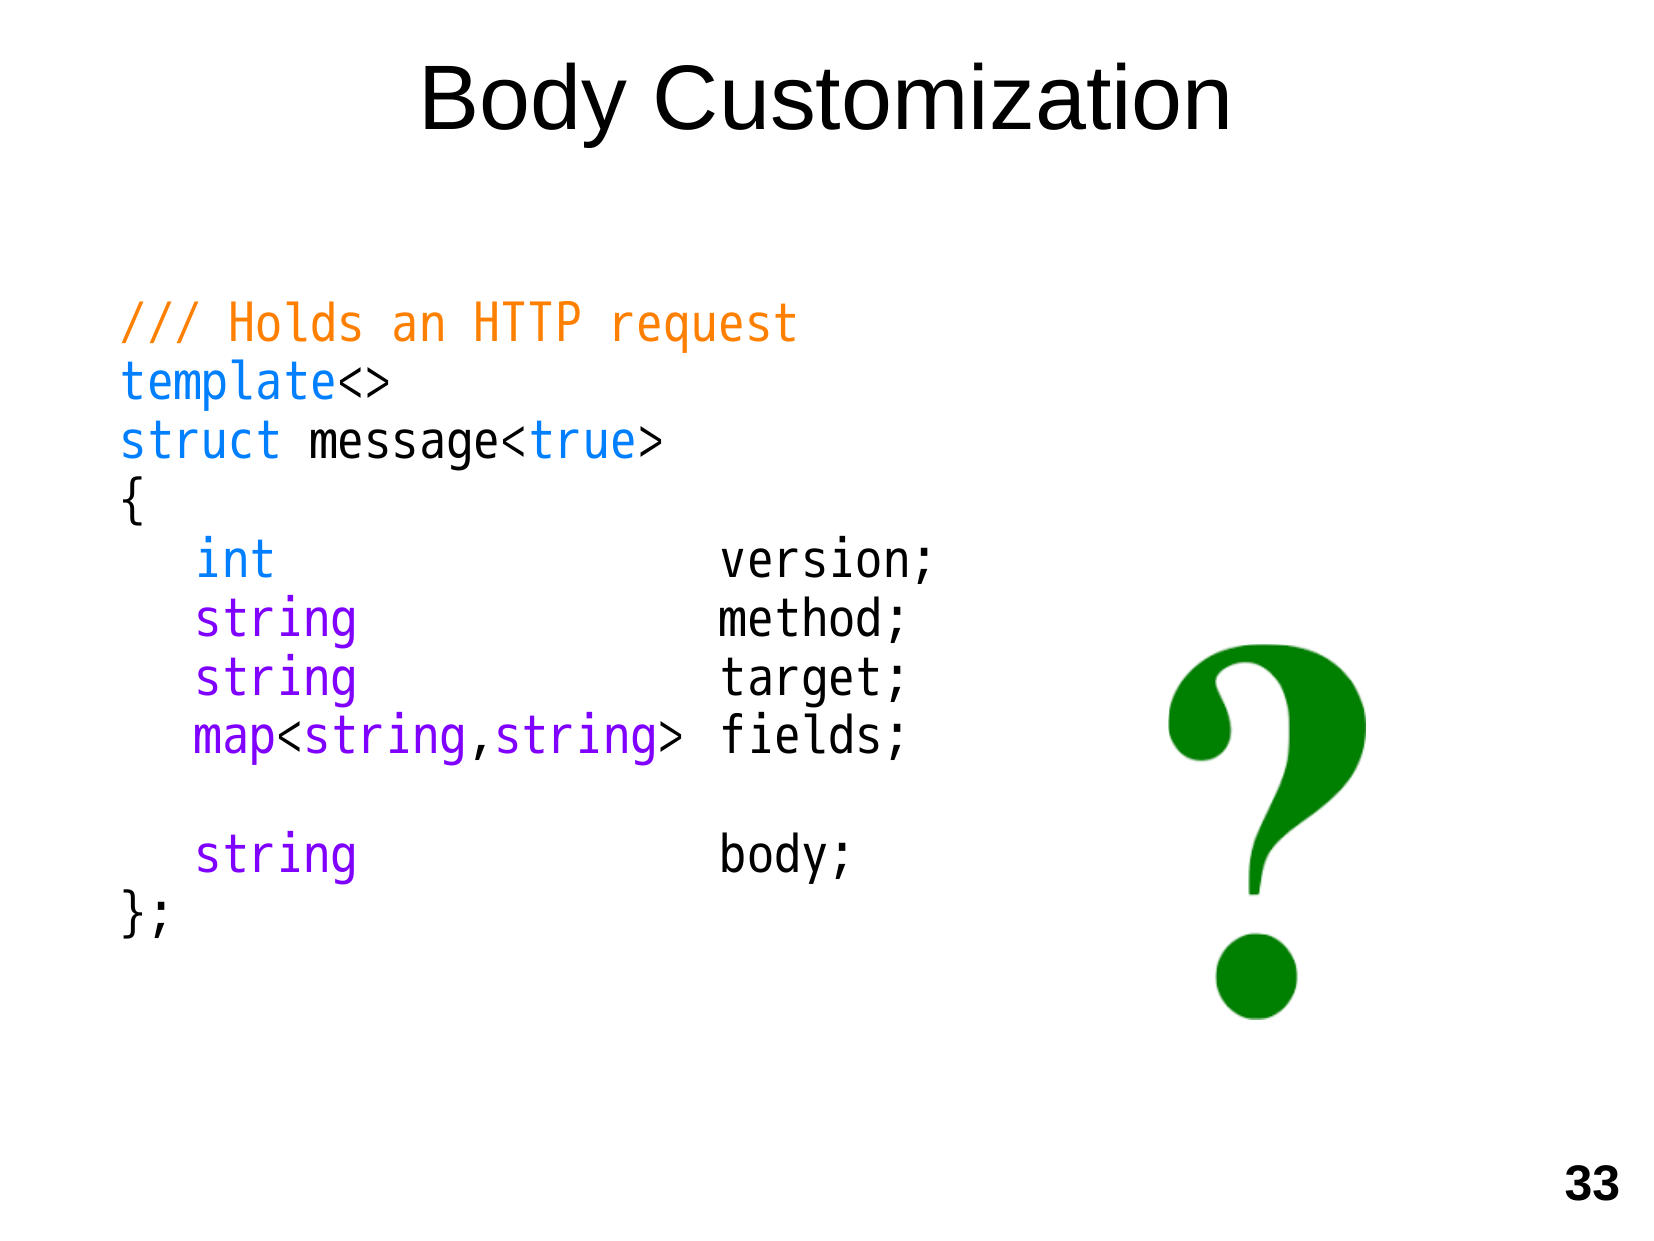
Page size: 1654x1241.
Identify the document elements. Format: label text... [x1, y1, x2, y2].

text_box /// Holds an HTTP request template<> struct message<true> { int version; string method; string target; map<string,string> fields; string body; }; [104, 287, 1575, 1007]
title Body Customization [82, 15, 1571, 181]
picture [1168, 644, 1366, 1020]
